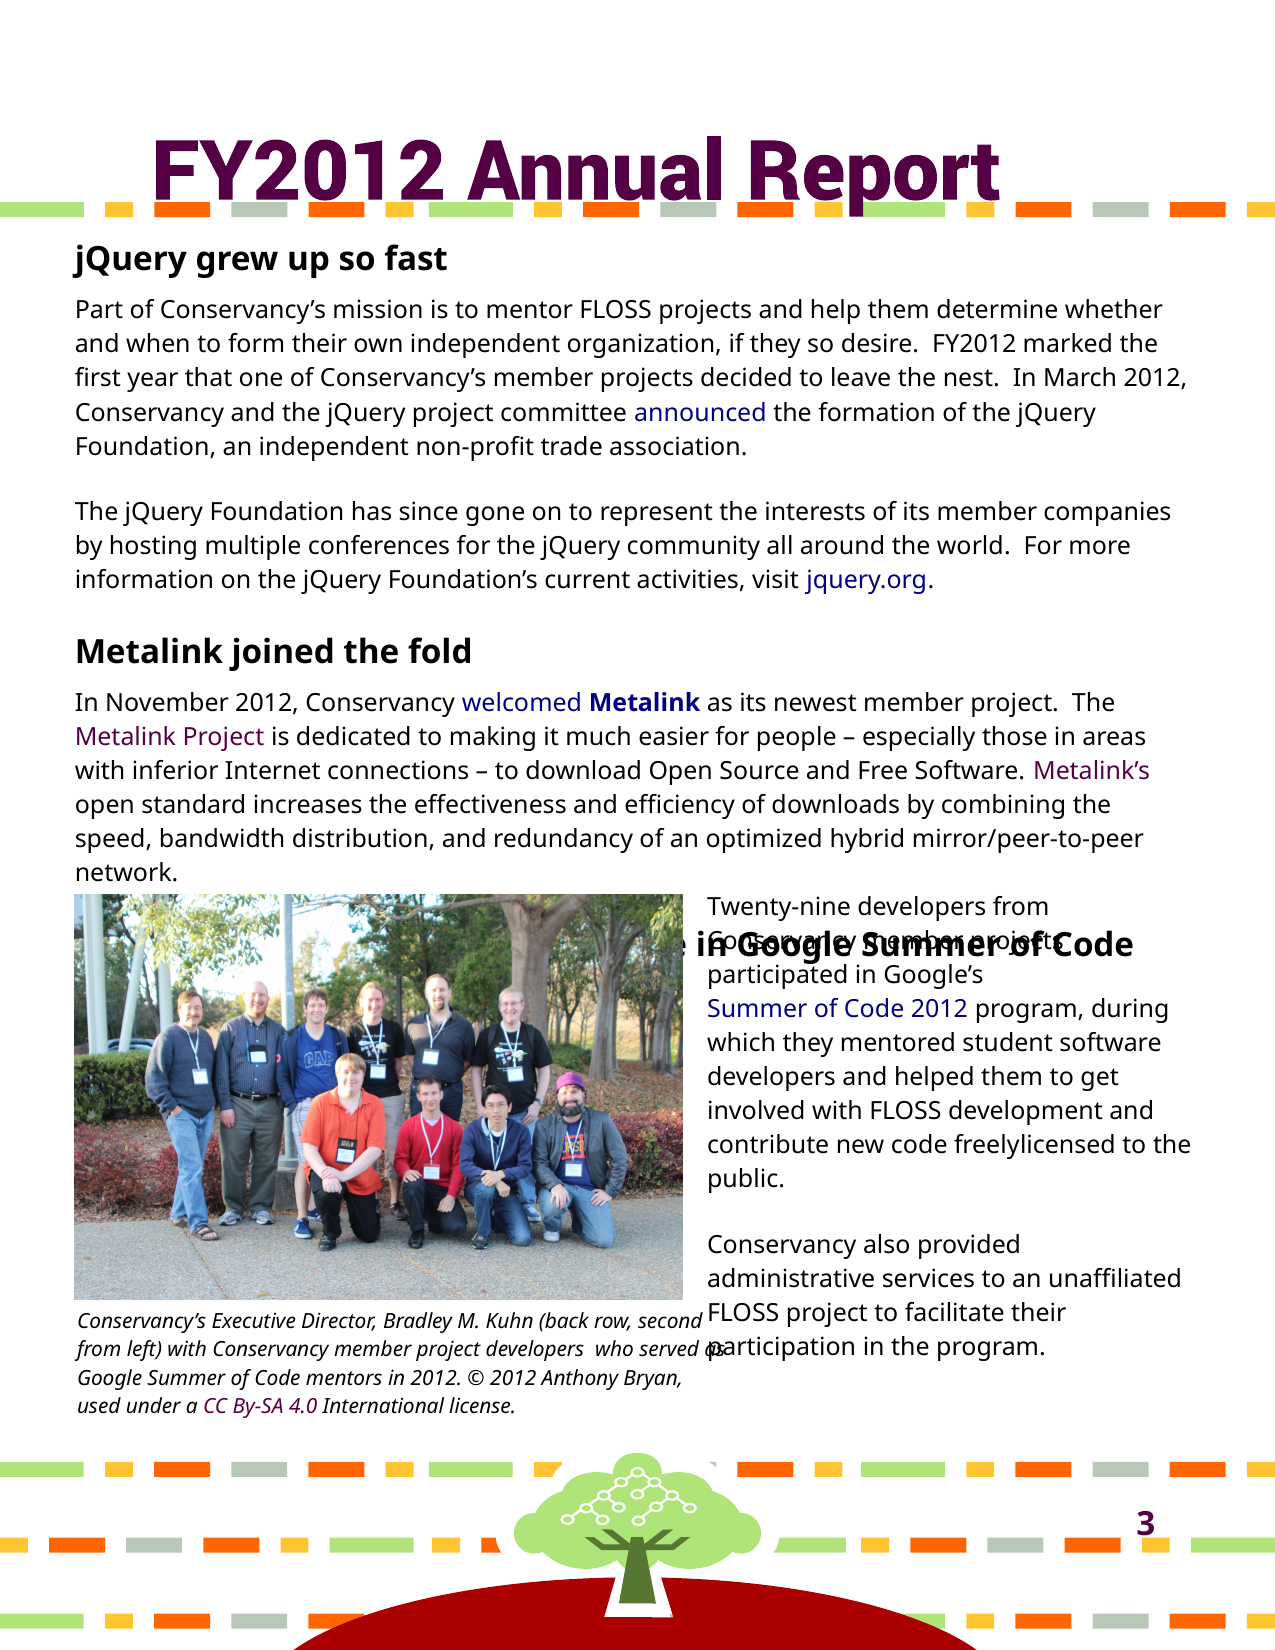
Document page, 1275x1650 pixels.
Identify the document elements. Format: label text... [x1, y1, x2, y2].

list jQuery grew up so fast Part of Conservancy’s mission is to mentor FLOSS projects and help them determine whether and when to form their own independent organization, if they so desire. FY2012 marked the first year that one of Conservancy’s member projects decided to leave the nest. In March 2012, Conservancy and the jQuery project committee announced the formation of the jQuery Foundation, an independent non-profit trade association. The jQuery Foundation has since gone on to represent the interests of its member companies by hosting multiple conferences for the jQuery community all around the world. For more information on the jQuery Foundation’s current activities, visit jquery.org. Metalink joined the fold In November 2012, Conservancy welcomed Metalink as its newest member project. The Metalink Project is dedicated to making it much easier for people – especially those in areas with inferior Internet connections – to download Open Source and Free Software. Metalink’s open standard increases the effectiveness and efficiency of downloads by combining the speed, bandwidth distribution, and redundancy of an optimized hybrid mirror/peer-to-peer network. Conservancy member projects active in Google Summer of Code [74, 234, 1197, 1105]
list Twenty-nine developers from Conservancy member projects participated in Google’s Summer of Code 2012 program, during which they mentored student software developers and helped them to get involved with FLOSS development and contribute new code freely­licensed to the public. Conservancy also provided administrative services to an unaffiliated FLOSS project to facilitate their participation in the program. [707, 831, 1197, 1362]
text_box Conservancy’s Executive Director, Bradley M. Kuhn (back row, second from left) with Conservancy member project developers who served as Google Summer of Code mentors in 2012. © 2012 Anthony Bryan, used under a CC By-SA 4.0 International license. [62, 1298, 710, 1442]
picture [74, 894, 683, 1298]
